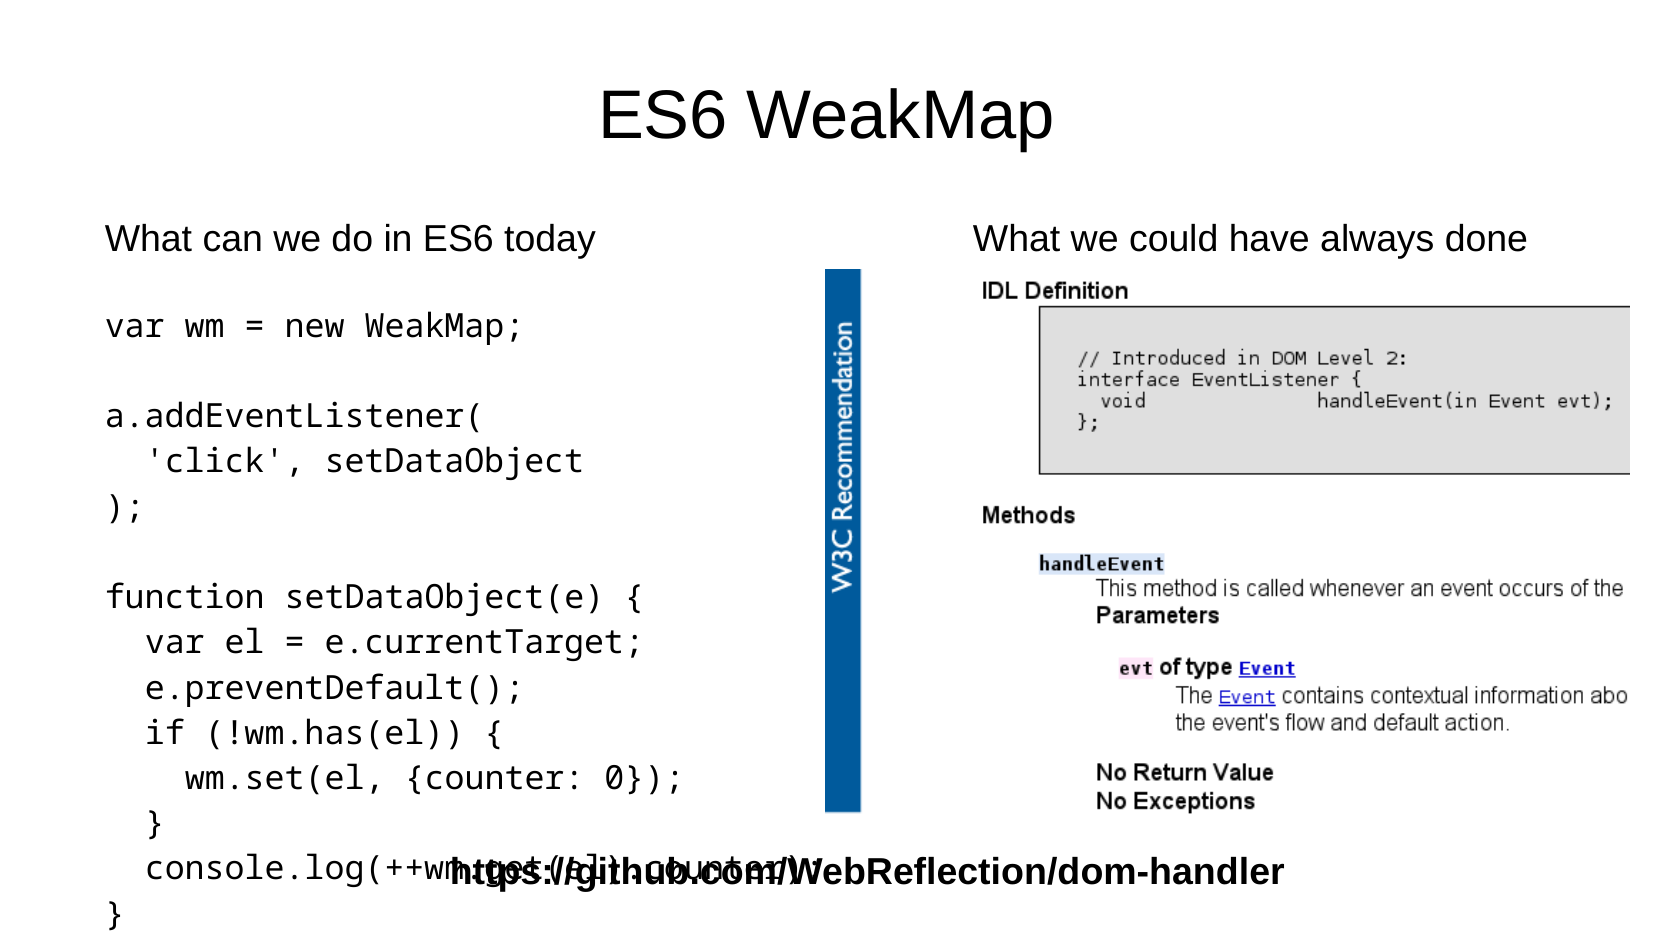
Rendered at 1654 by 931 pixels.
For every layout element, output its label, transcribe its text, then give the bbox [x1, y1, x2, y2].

text_box What can we do in ES6 today [90, 210, 611, 267]
text_box var wm = new WeakMap; a.addEventListener( 'click', setDataObject ); function setDataObject(e) { var el = e.currentTarget; e.preventDefault(); if (!wm.has(el)) { wm.set(el, {counter: 0}); } console.log(++wm.get(el).counter); } [90, 294, 840, 870]
picture [825, 269, 1630, 826]
text_box What we could have always done [958, 210, 1544, 267]
title ES6 WeakMap [82, 37, 1571, 193]
text_box https://github.com/WebReflection/dom-handler [435, 843, 1301, 901]
